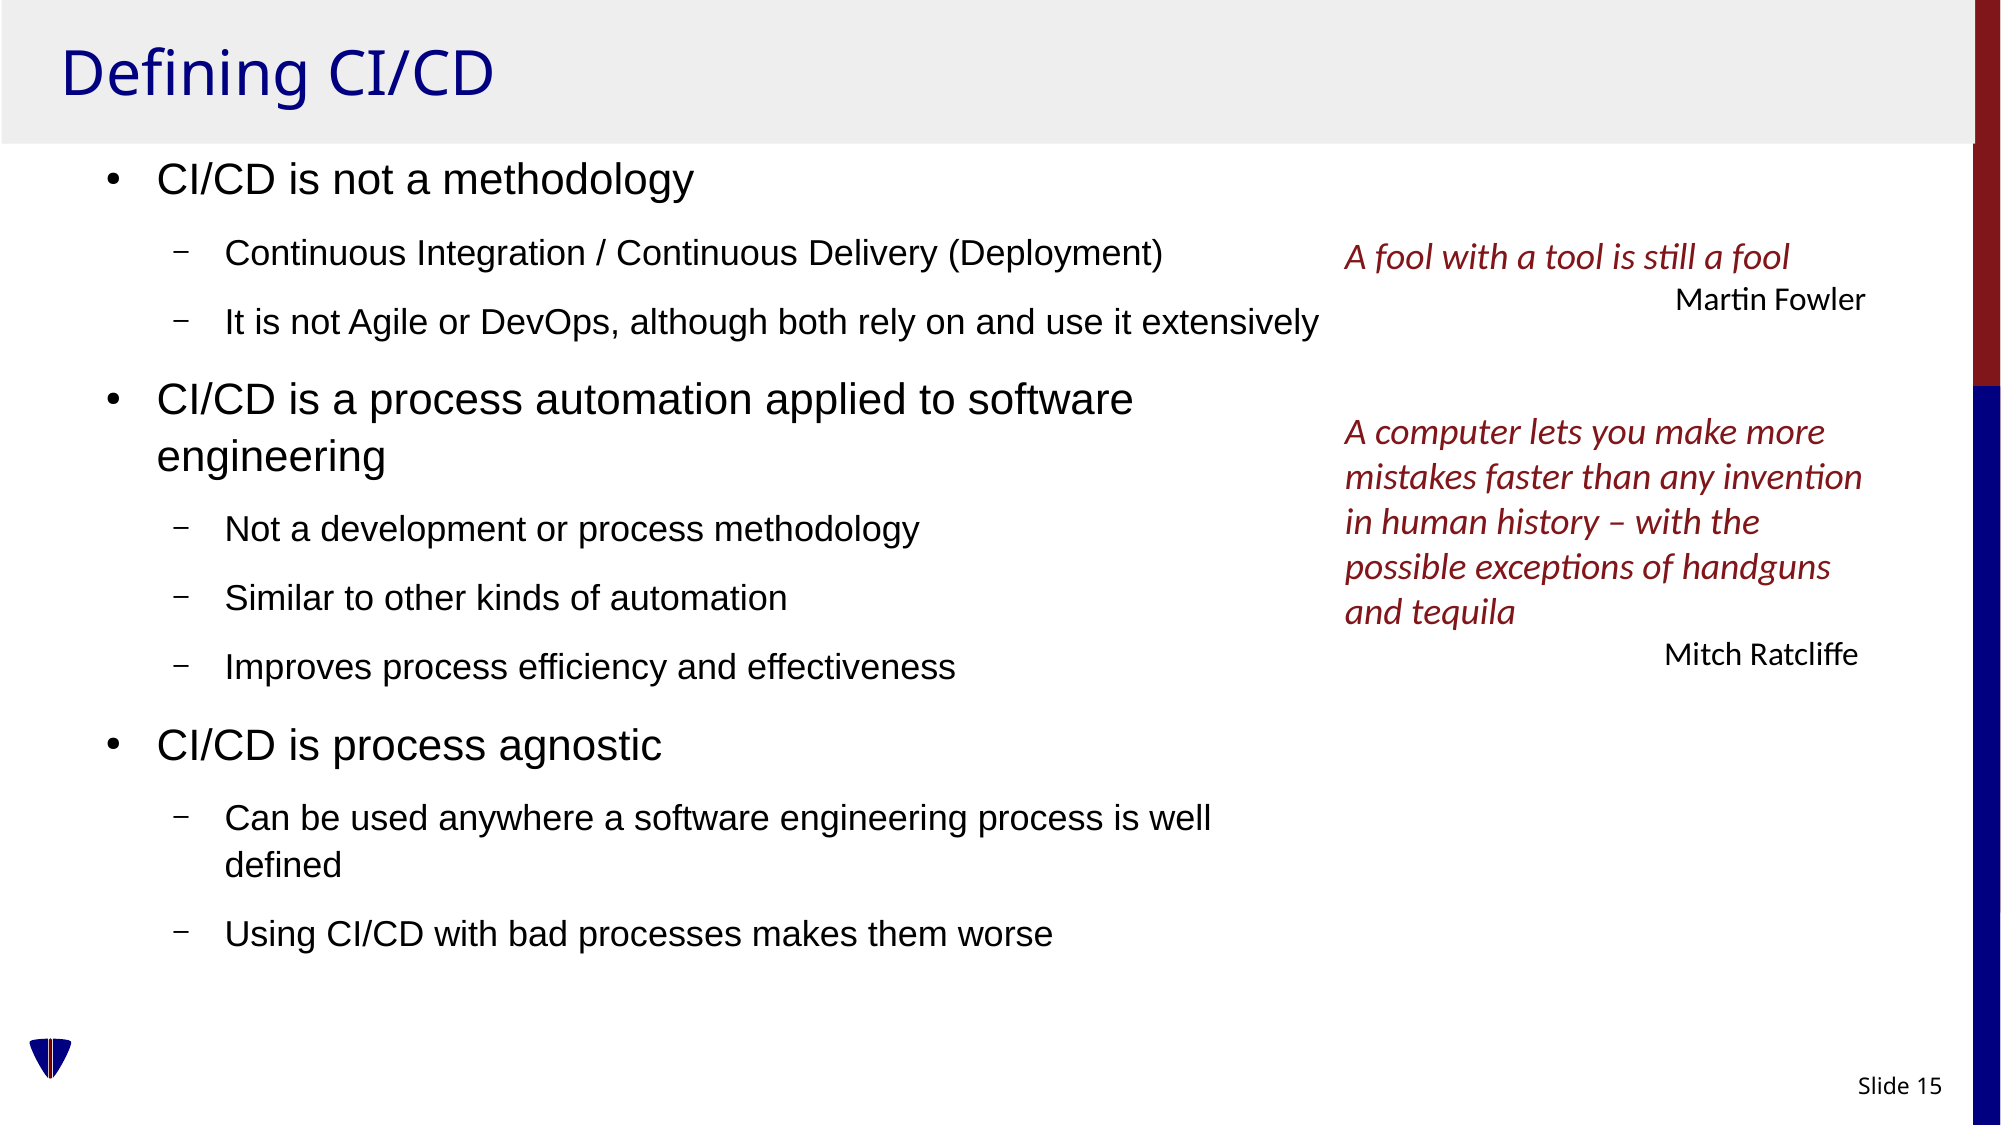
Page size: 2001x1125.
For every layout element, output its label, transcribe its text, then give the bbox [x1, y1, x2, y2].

text_box A fool with a tool is still a fool Martin Fowler A computer lets you make more mistakes faster than any invention in human history – with the possible exceptions of handguns and tequila Mitch Ratcliffe [1330, 224, 1882, 950]
list CI/CD is not a methodology Continuous Integration / Continuous Delivery (Deployment) It is not Agile or DevOps, although both rely on and use it extensively CI/CD is a process automation applied to software engineering Not a development or process methodology Similar to other kinds of automation Improves process efficiency and effectiveness CI/CD is process agnostic Can be used anywhere a software engineering process is well defined Using CI/CD with bad processes makes them worse [88, 147, 1329, 1004]
title Defining CI/CD [1, 0, 1976, 144]
